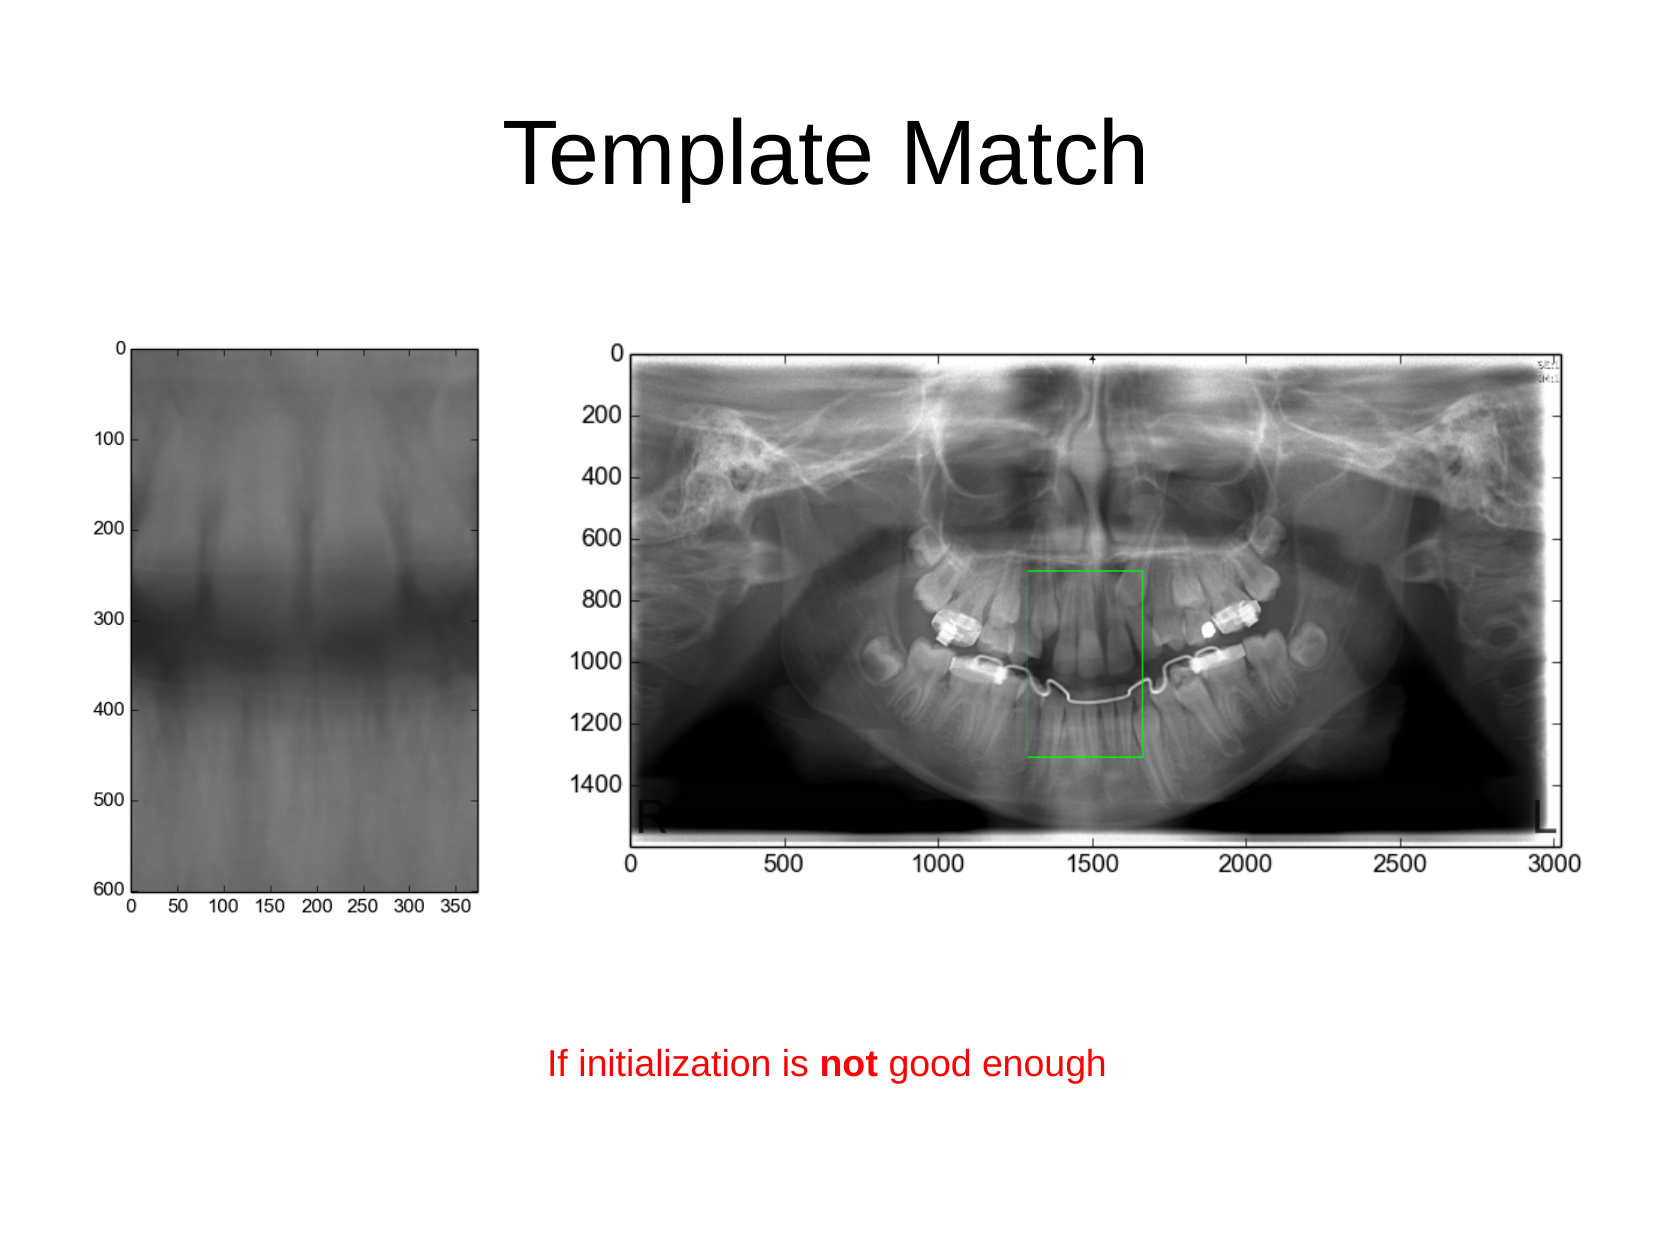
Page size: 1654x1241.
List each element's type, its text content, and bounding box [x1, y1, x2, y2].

picture [540, 285, 1621, 961]
picture [60, 315, 526, 961]
text_box If initialization is not good enough [0, 1035, 1654, 1092]
title Template Match [82, 49, 1571, 257]
